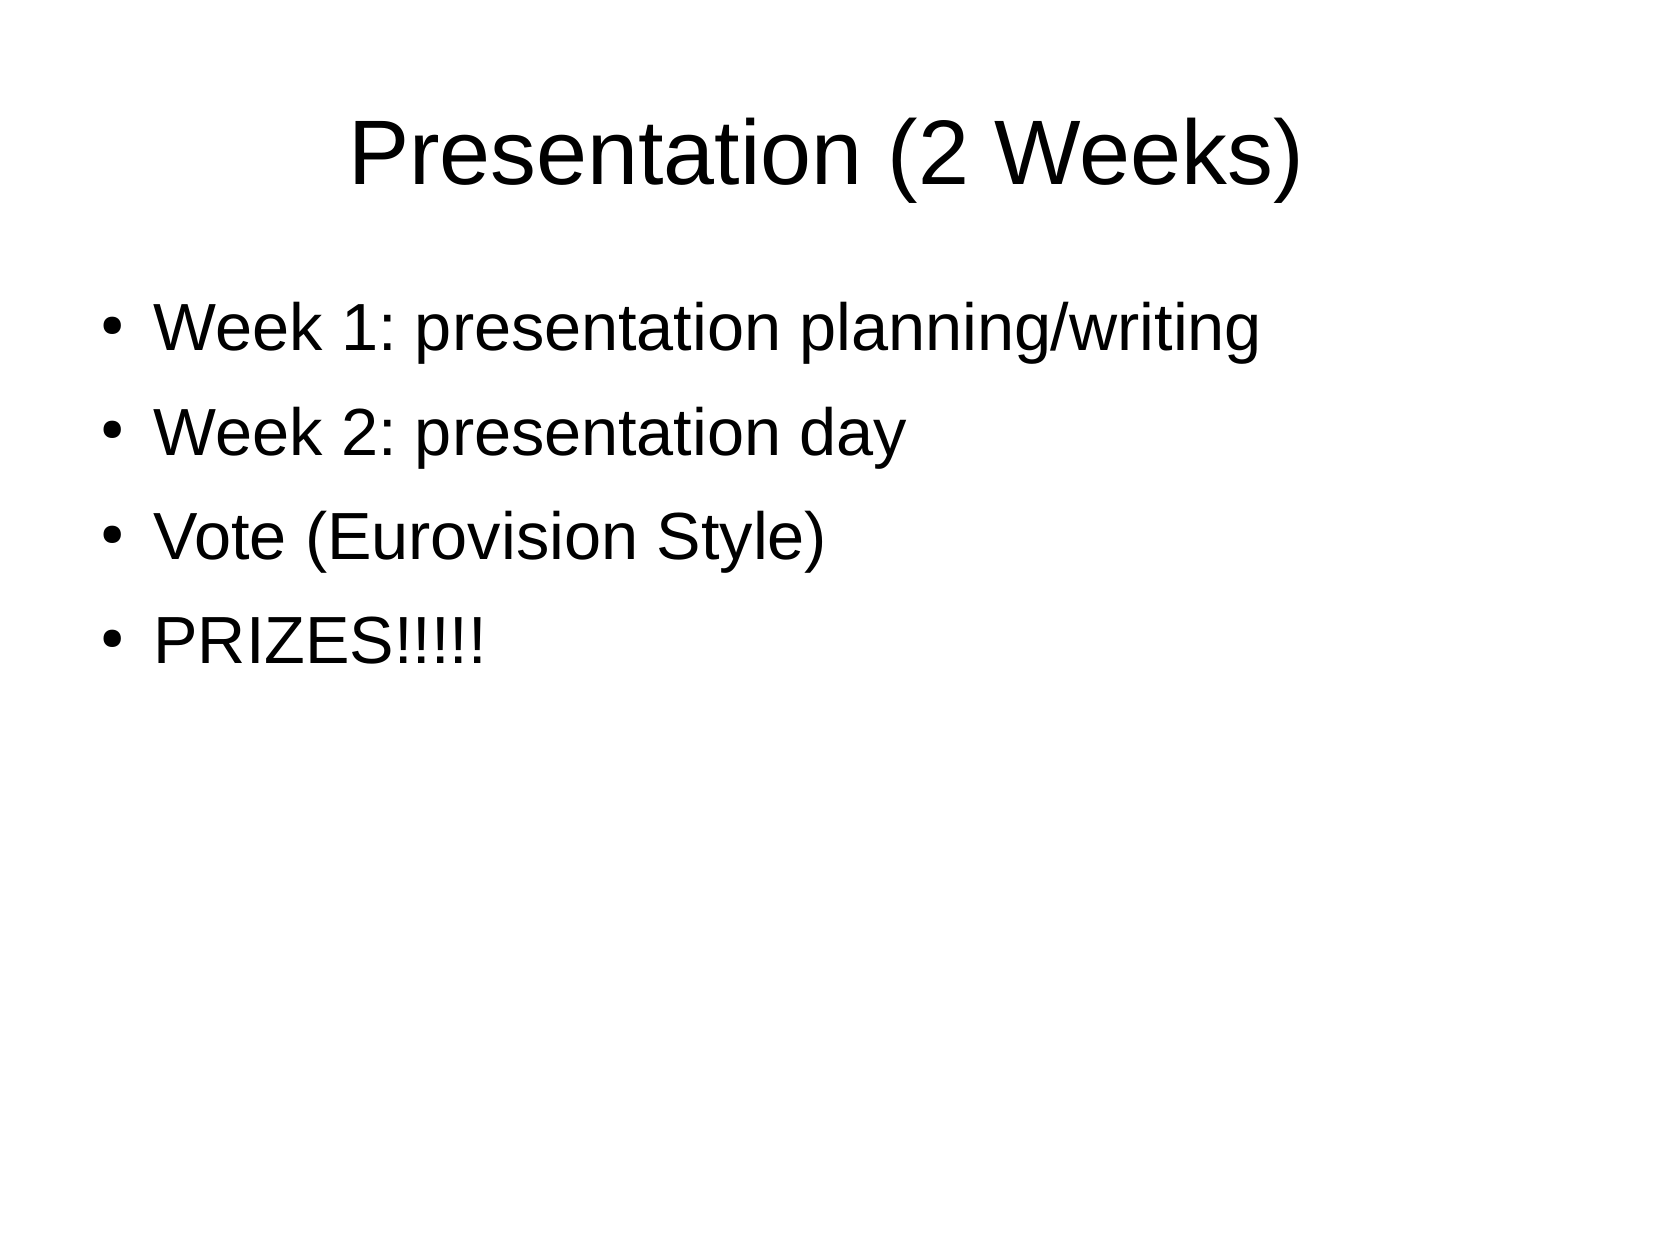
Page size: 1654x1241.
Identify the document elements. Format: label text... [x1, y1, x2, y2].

list Week 1: presentation planning/writing Week 2: presentation day Vote (Eurovision Style) PRIZES!!!!! [82, 290, 1571, 1109]
title Presentation (2 Weeks) [82, 49, 1571, 257]
